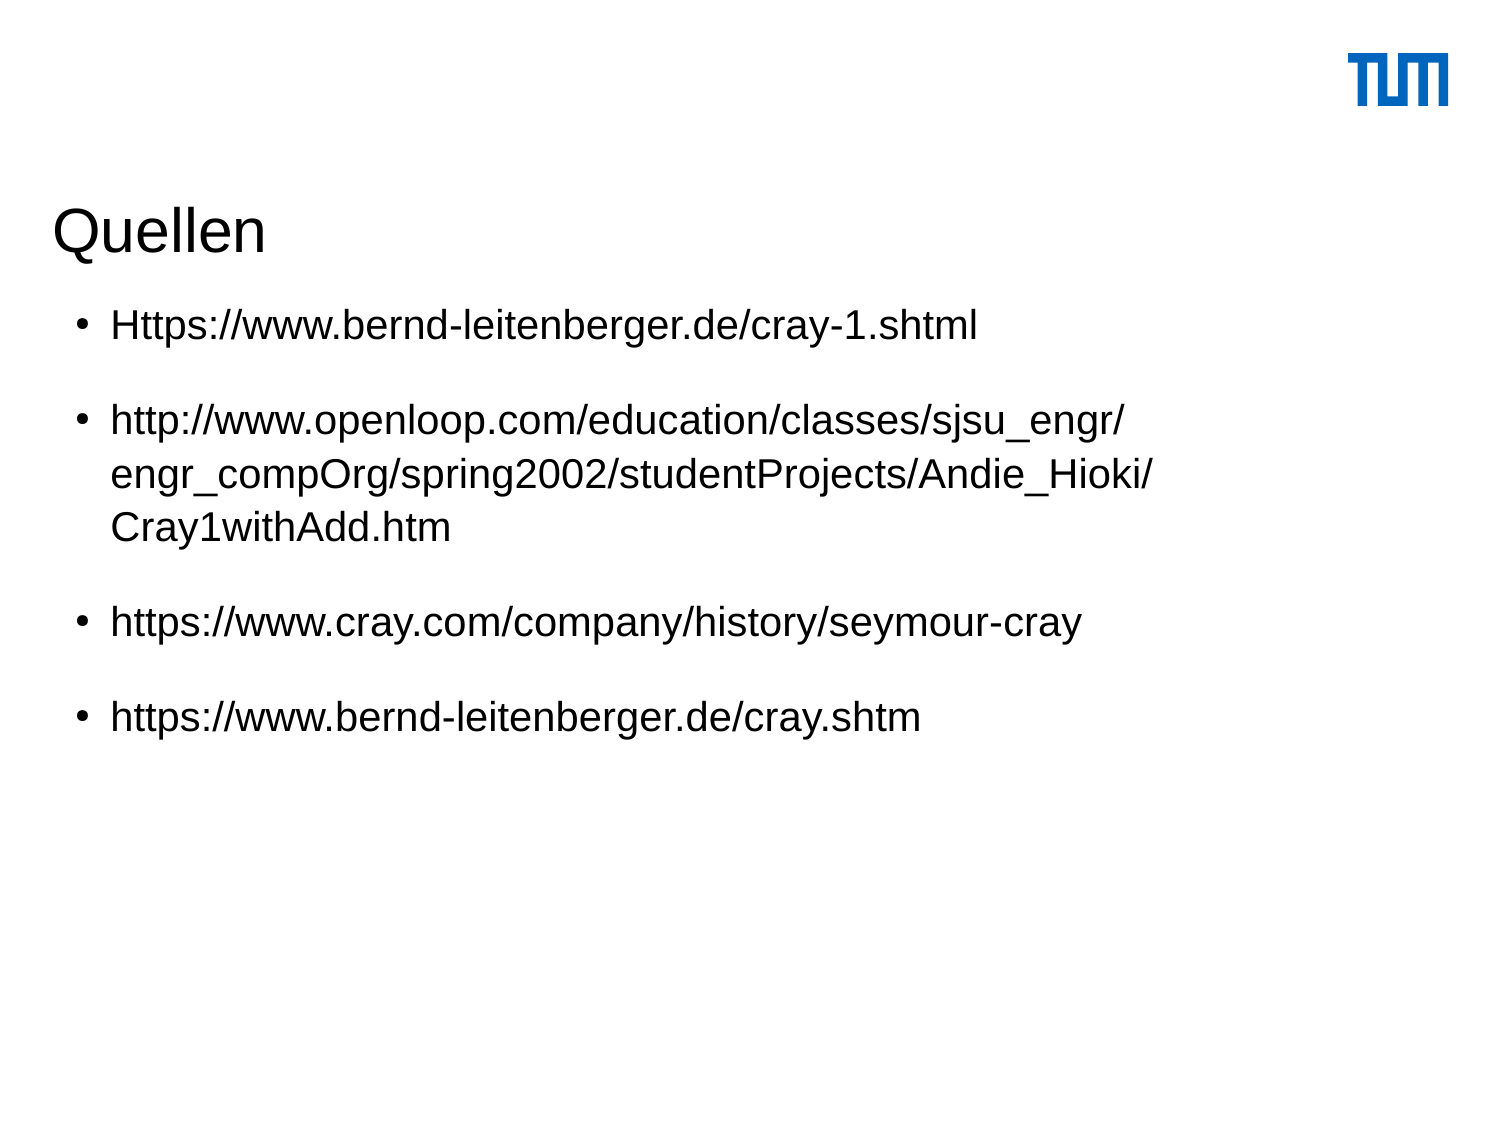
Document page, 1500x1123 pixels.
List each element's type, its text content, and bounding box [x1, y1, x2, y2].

title Quellen [52, 199, 1453, 262]
list Https://www.bernd-leitenberger.de/cray-1.shtml http://www.openloop.com/education/classes/sjsu_engr/engr_compOrg/spring2002/studentProjects/Andie_Hioki/Cray1withAdd.htm https://www.cray.com/company/history/seymour-cray https://www.bernd-leitenberger.de/cray.shtm [75, 295, 1425, 1036]
